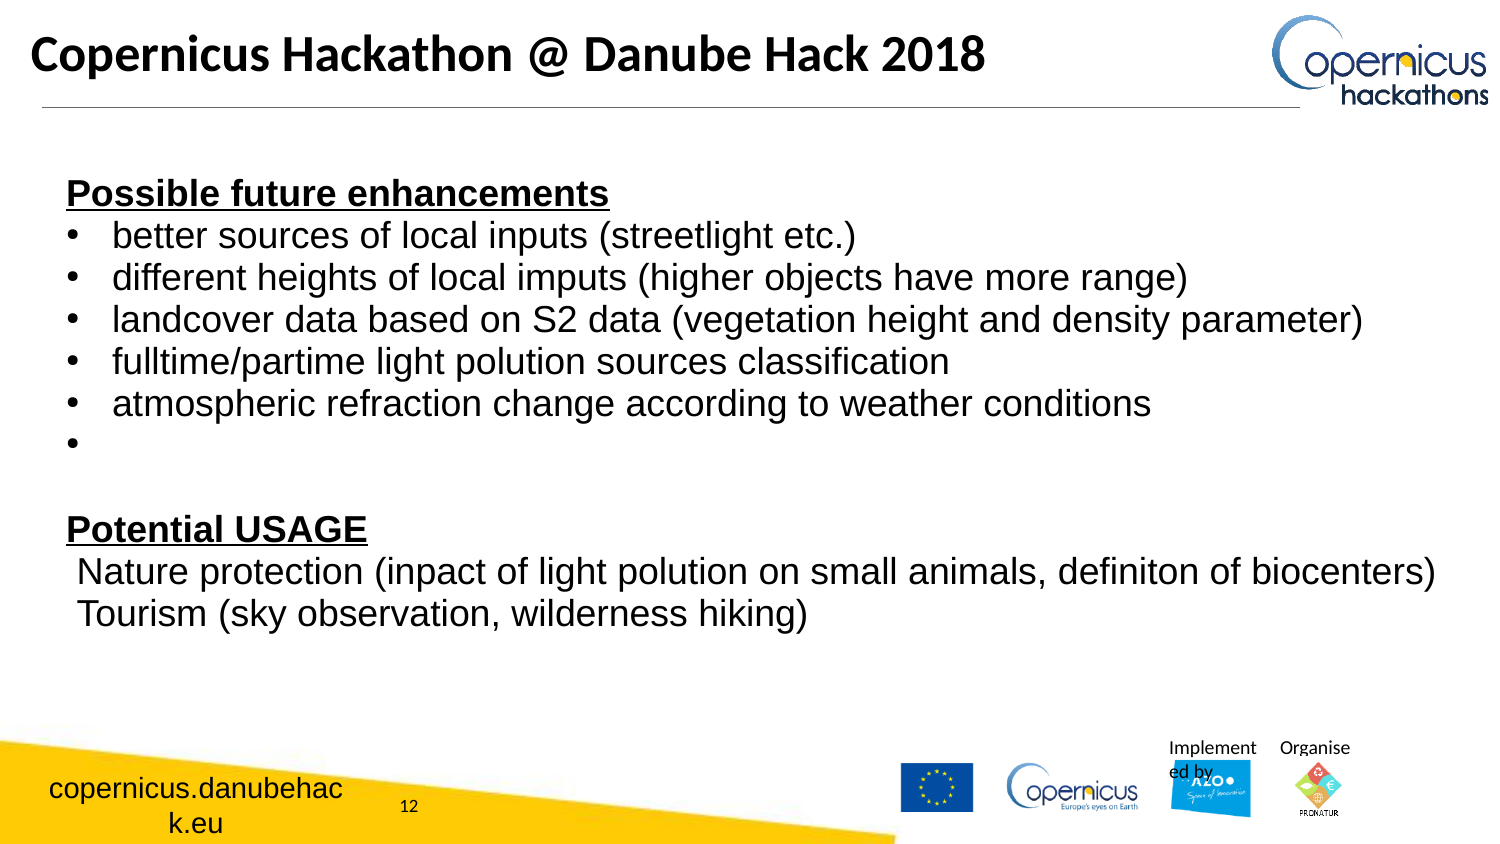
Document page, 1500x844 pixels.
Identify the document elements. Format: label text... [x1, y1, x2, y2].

picture [1280, 756, 1356, 821]
picture [0, 725, 1252, 844]
text_box Possible future enhancements better sources of local inputs (streetlight etc.) different heights of local imputs (higher objects have more range) landcover data based on S2 data (vegetation height and density parameter) fulltime/partime light polution sources classification atmospheric refraction change according to weather conditions Potential USAGE Nature protection (inpact of light polution on small animals, definiton of biocenters) Tourism (sky observation, wilderness hiking) [51, 165, 1452, 645]
title Copernicus Hackathon @ Danube Hack 2018 [15, 23, 1288, 86]
slide_number <number> [384, 782, 722, 827]
footer copernicus.danubehack.eu [28, 782, 365, 827]
picture [1272, 15, 1489, 105]
